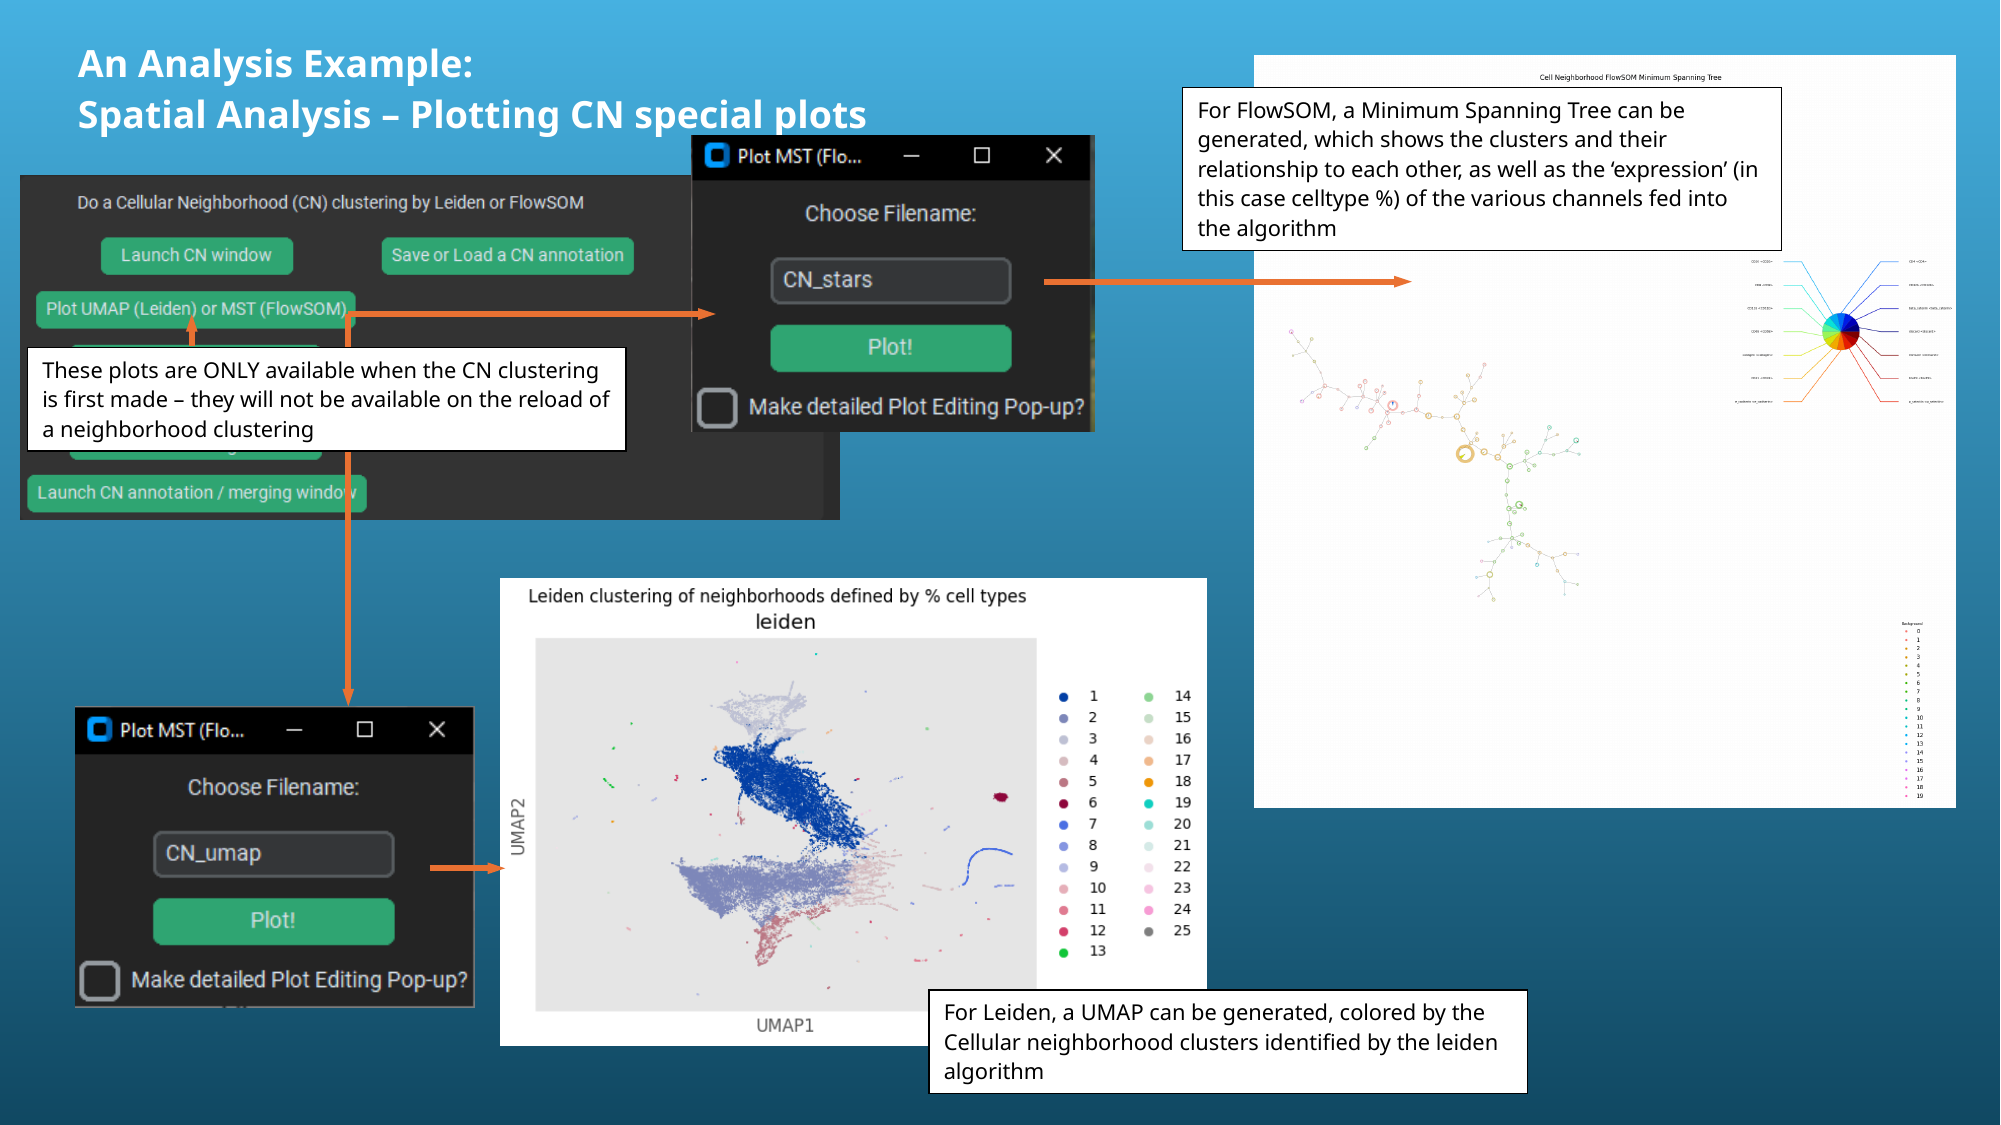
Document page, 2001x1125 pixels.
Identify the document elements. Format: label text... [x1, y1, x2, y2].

picture [1254, 55, 1956, 808]
text_box For FlowSOM, a Minimum Spanning Tree can be generated, which shows the clusters and their relationship to each other, as well as the ‘expression’ (in this case celltype %) of the various channels fed into the algorithm [1182, 87, 1782, 211]
text_box For Leiden, a UMAP can be generated, colored by the Cellular neighborhood clusters identified by the leiden algorithm [928, 990, 1528, 1085]
picture [500, 579, 1207, 1046]
picture [75, 706, 475, 1009]
picture [20, 135, 1095, 520]
text_box These plots are ONLY available when the CN clustering is first made – they will not be available on the reload of a neighborhood clustering [27, 347, 627, 442]
text_box An Analysis Example: Spatial Analysis – Plotting CN special plots [62, 29, 1063, 136]
